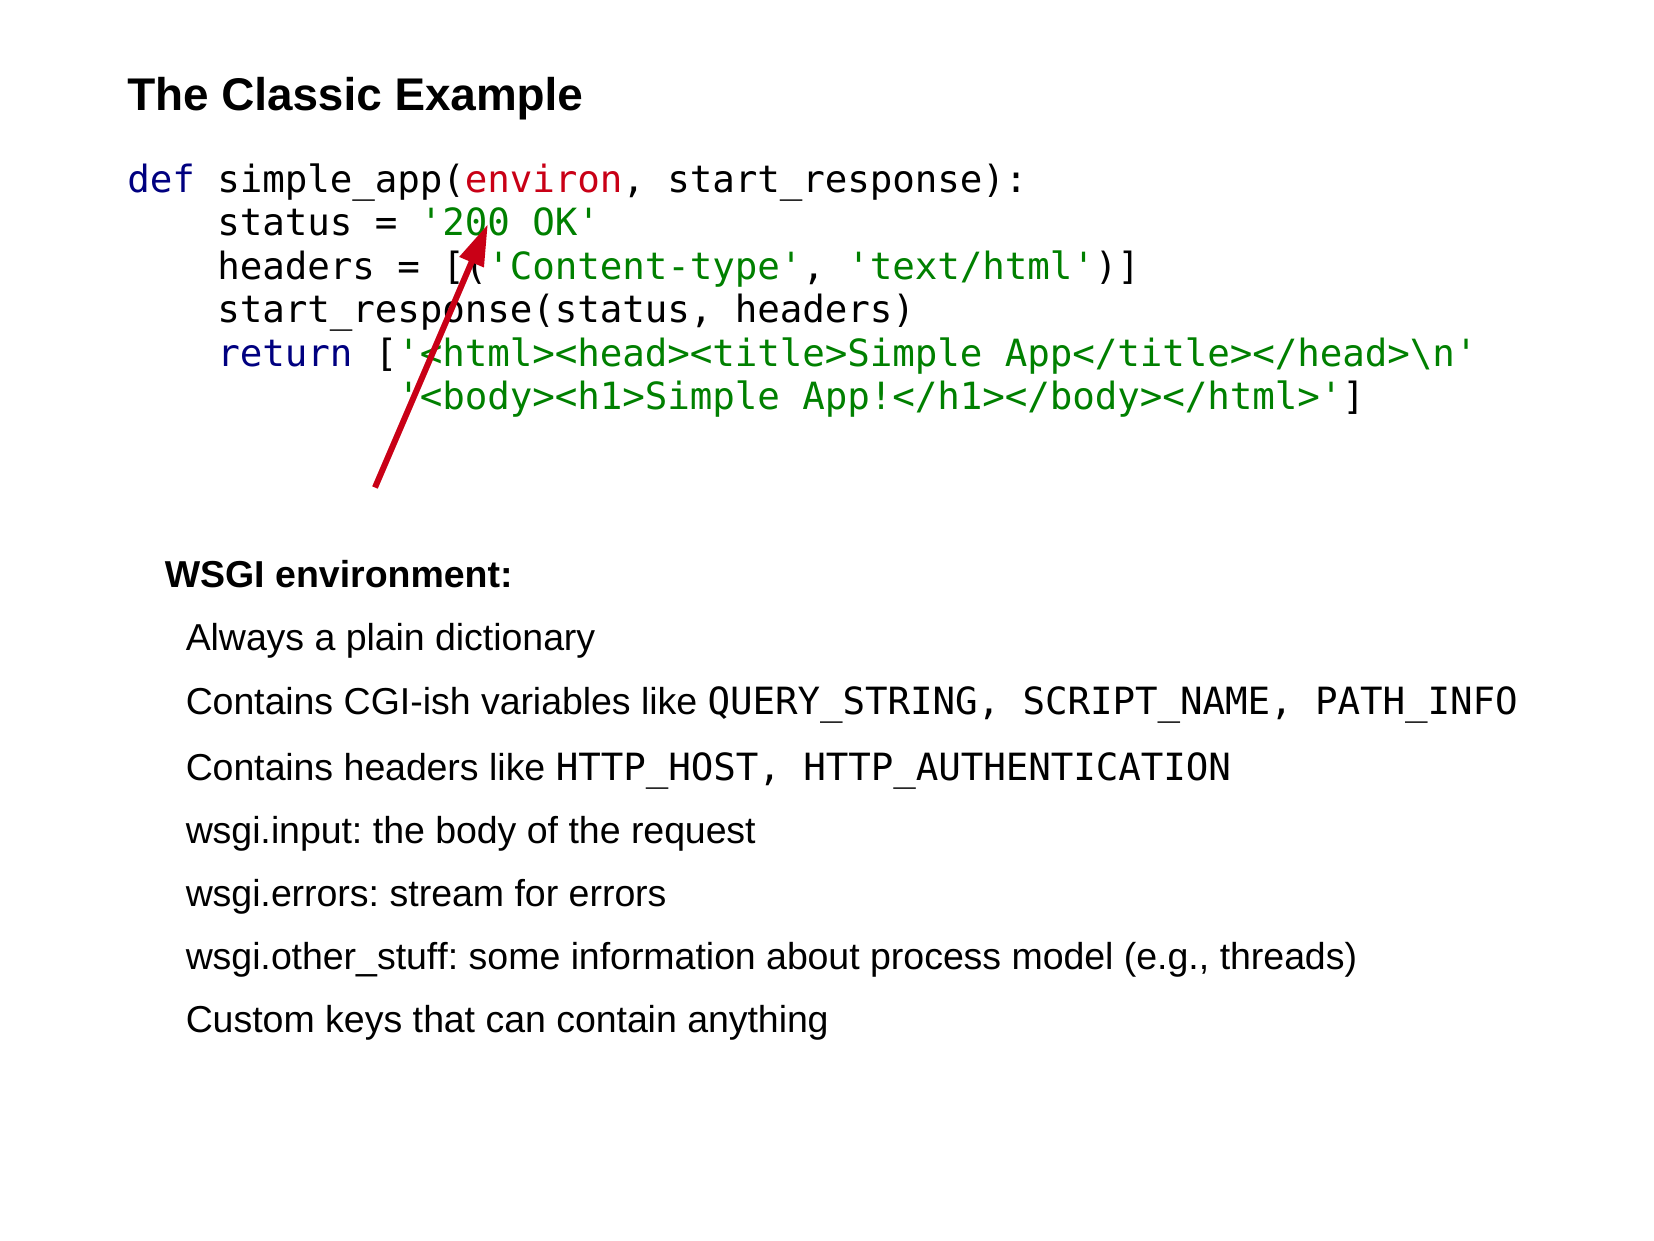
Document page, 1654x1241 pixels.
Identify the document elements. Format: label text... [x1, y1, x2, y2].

text_box def simple_app(environ, start_response): status = '200 OK' headers = [('Content-type', 'text/html')] start_response(status, headers) return ['<html><head><title>Simple App</title></head>\n' '<body><h1>Simple App!</h1></body></html>'] [112, 150, 1538, 455]
text_box The Classic Example [112, 61, 590, 128]
text_box WSGI environment: Always a plain dictionary Contains CGI-ish variables like QUERY_STRING, SCRIPT_NAME, PATH_INFO Contains headers like HTTP_HOST, HTTP_AUTHENTICATION wsgi.input: the body of the request wsgi.errors: stream for errors wsgi.other_stuff: some information about process model (e.g., threads) Custom keys that can contain anything [150, 525, 1576, 1028]
